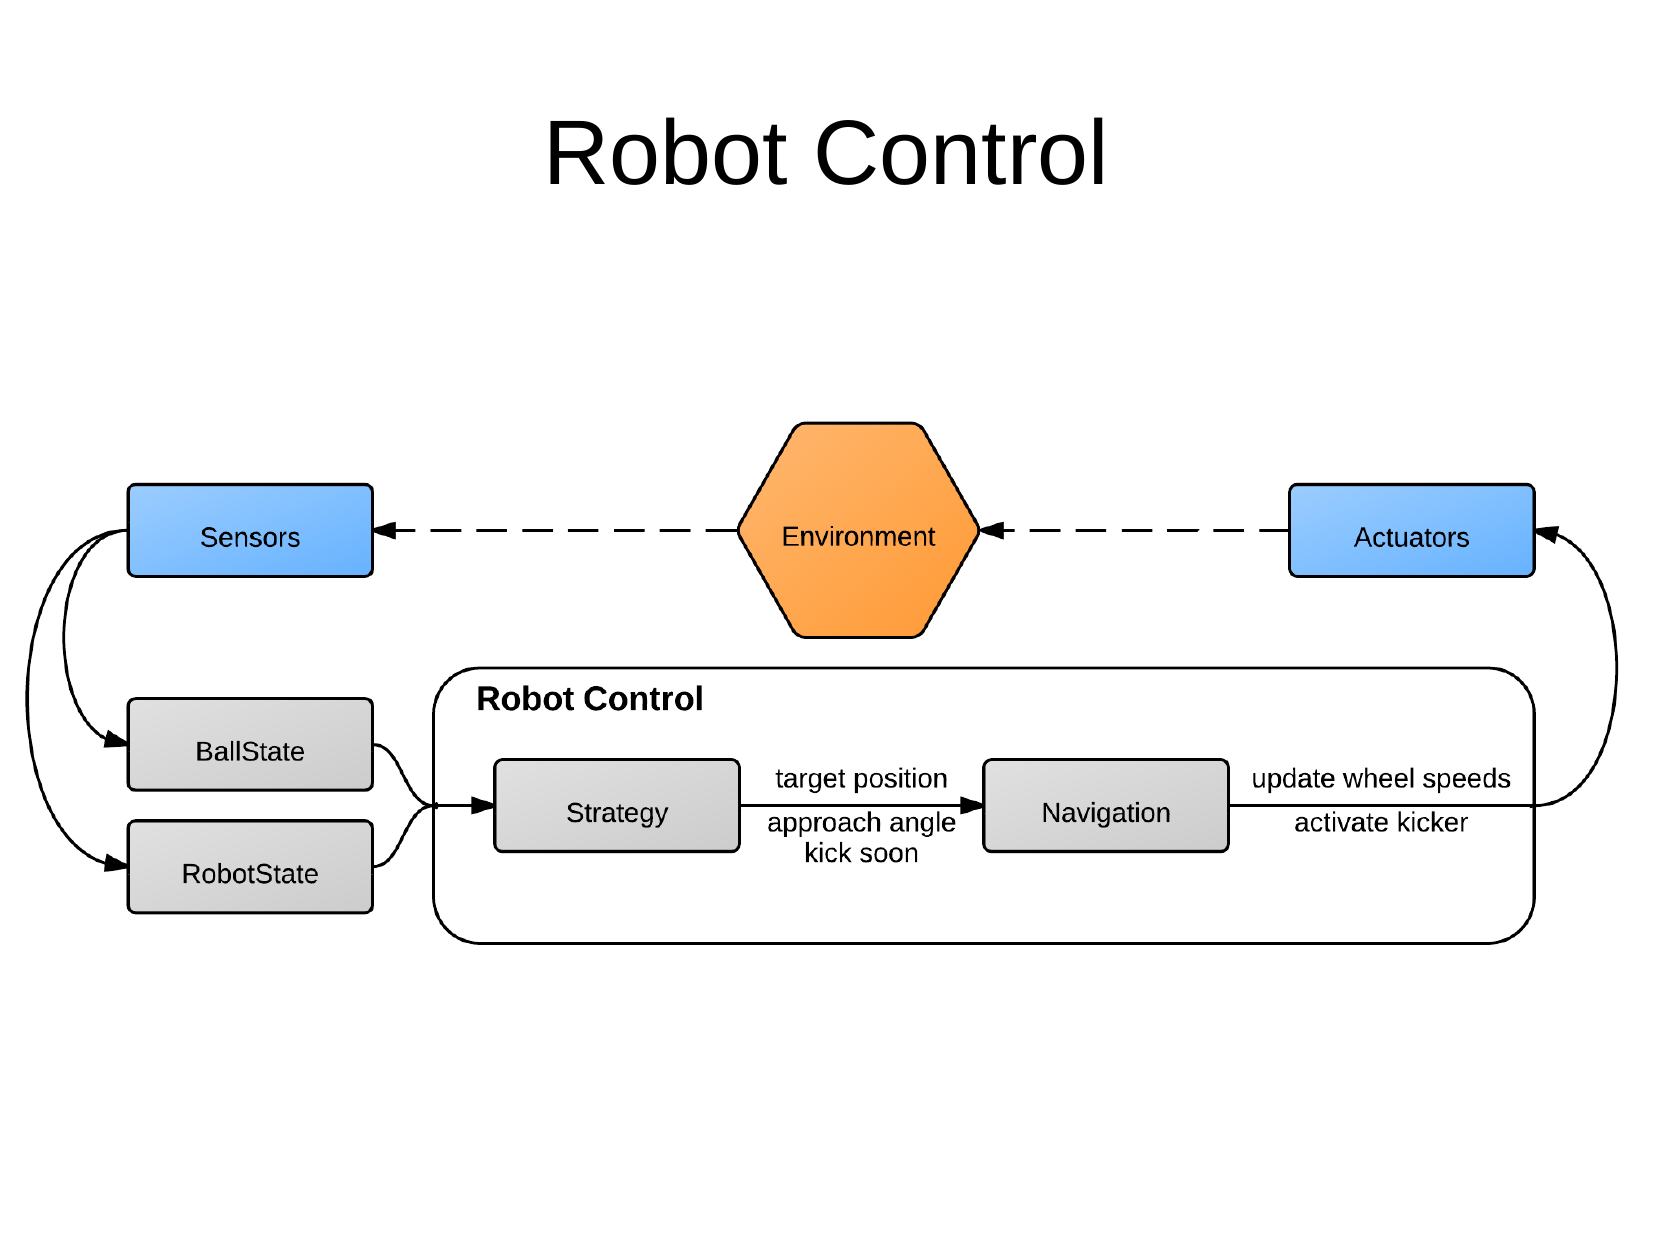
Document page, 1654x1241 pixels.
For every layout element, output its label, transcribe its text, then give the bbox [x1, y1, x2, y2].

picture [0, 270, 1654, 1004]
title Robot Control [82, 49, 1571, 257]
